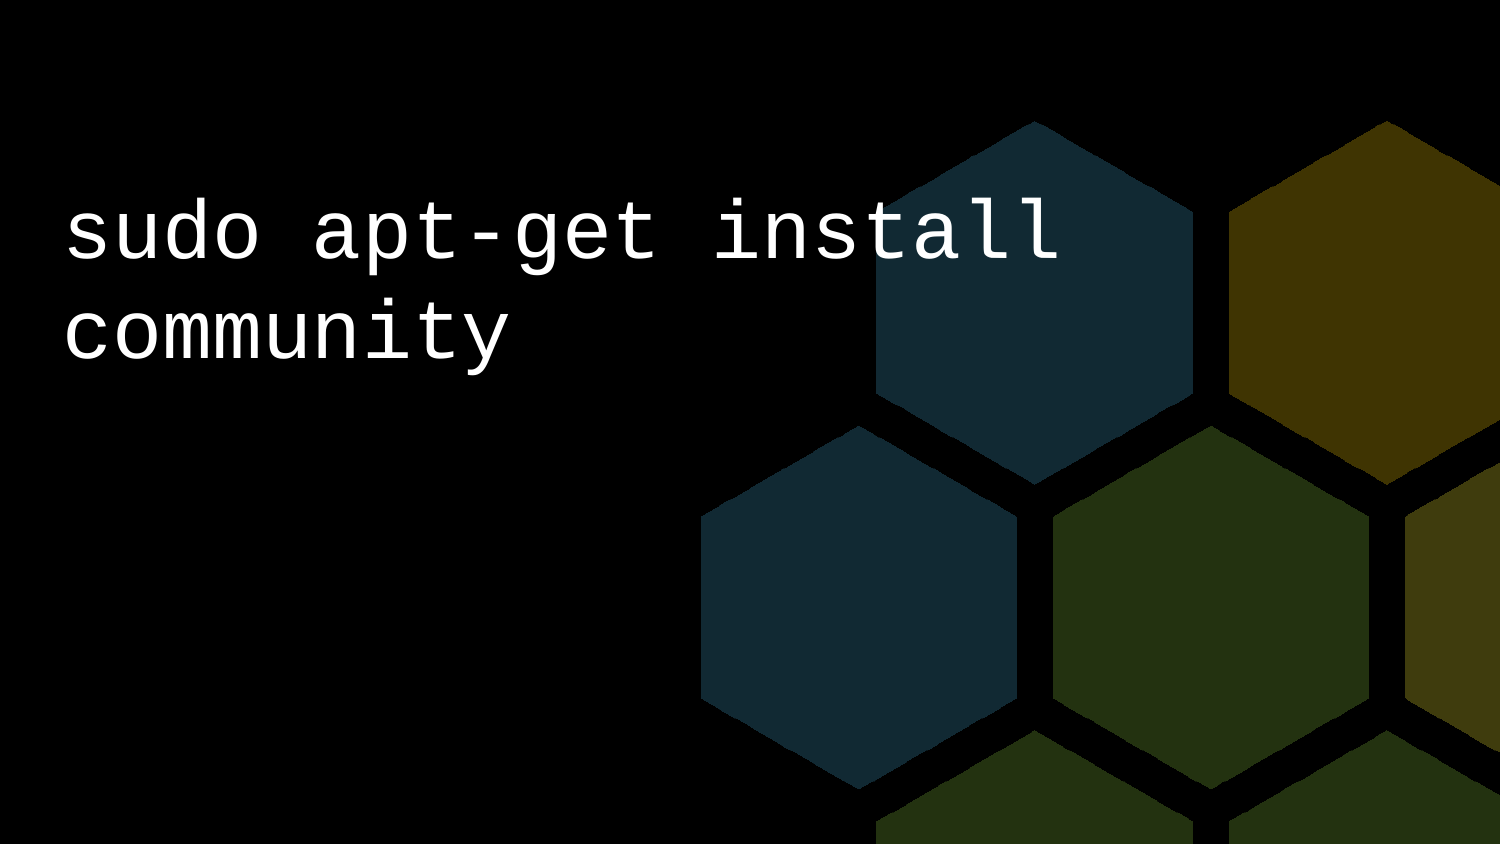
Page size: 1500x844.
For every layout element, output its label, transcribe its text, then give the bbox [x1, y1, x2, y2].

title sudo apt-get install community [47, 53, 1445, 390]
picture [0, 0, 1500, 844]
